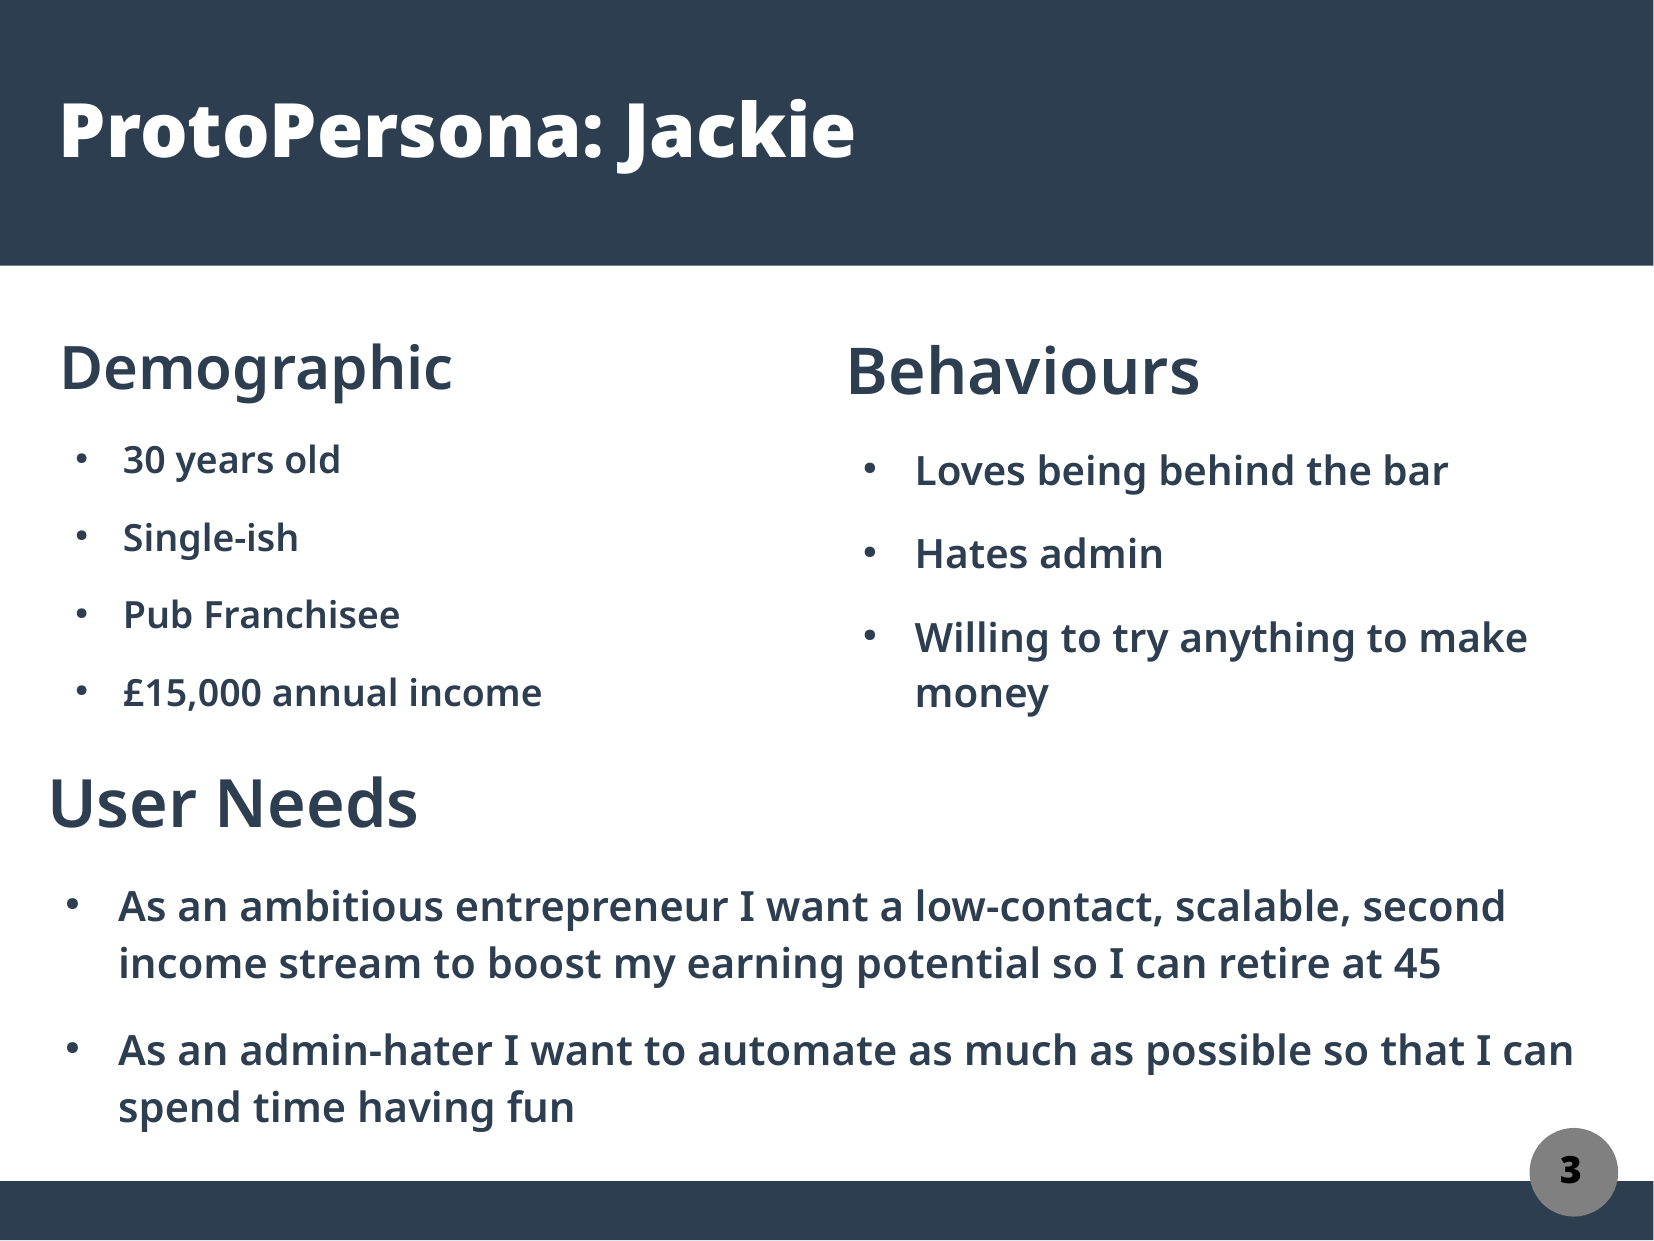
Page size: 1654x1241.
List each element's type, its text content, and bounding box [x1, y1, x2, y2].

title ProtoPersona: Jackie [59, 49, 1595, 207]
list Behaviours Loves being behind the bar Hates admin Willing to try anything to make money [845, 324, 1596, 720]
list User Needs As an ambitious entrepreneur I want a low-contact, scalable, second income stream to boost my earning potential so I can retire at 45 As an admin-hater I want to automate as much as possible so that I can spend time having fun [47, 756, 1596, 1151]
list Demographic 30 years old Single-ish Pub Franchisee £15,000 annual income [59, 325, 809, 720]
